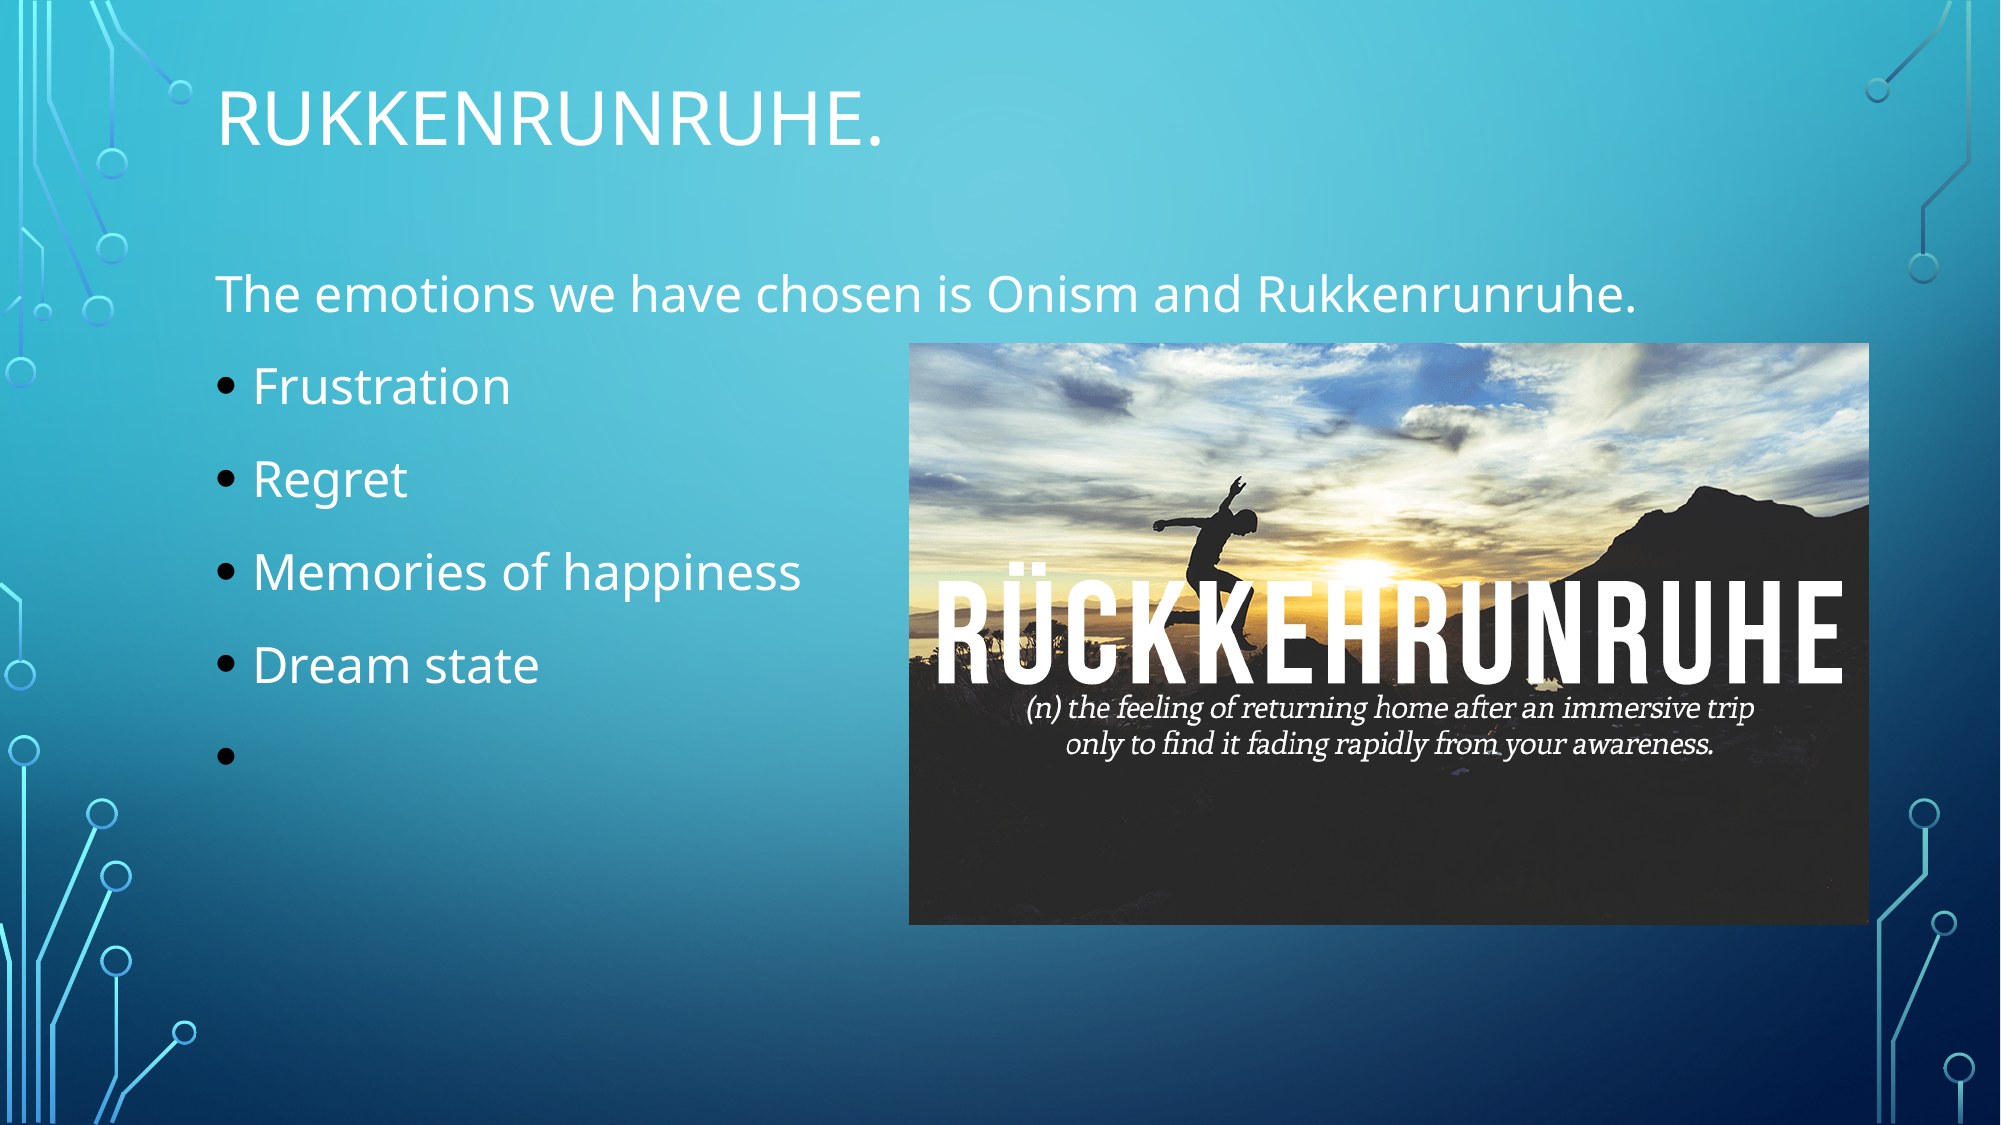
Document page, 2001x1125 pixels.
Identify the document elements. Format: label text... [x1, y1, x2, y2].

text_box The emotions we have chosen is Onism and Rukkenrunruhe. Frustration Regret Memories of happiness Dream state [199, 242, 1825, 824]
title Rukkenrunruhe. [199, 0, 1825, 242]
picture [909, 343, 1869, 925]
